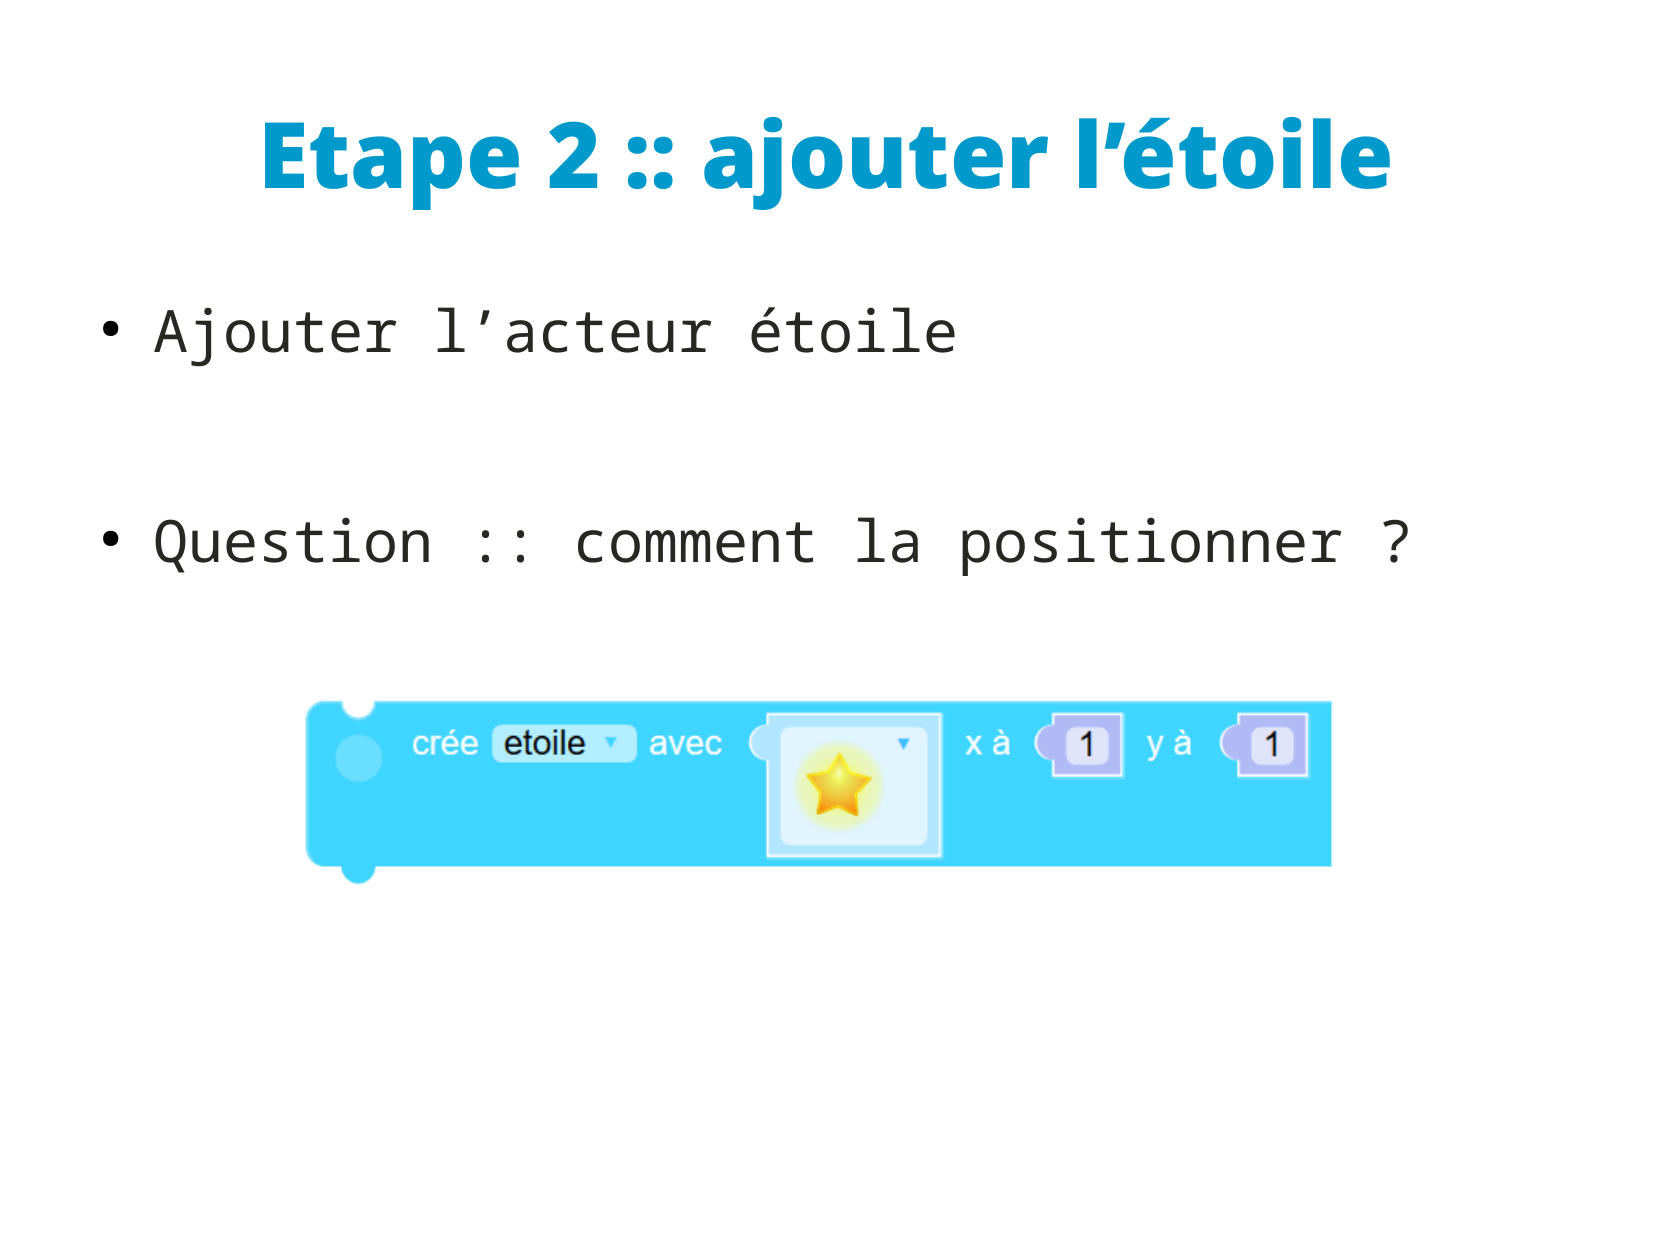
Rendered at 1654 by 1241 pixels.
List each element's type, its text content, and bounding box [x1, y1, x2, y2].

picture [298, 684, 1355, 903]
list Ajouter l’acteur étoile Question :: comment la positionner ? [82, 290, 1571, 1010]
title Etape 2 :: ajouter l’étoile [82, 49, 1571, 257]
